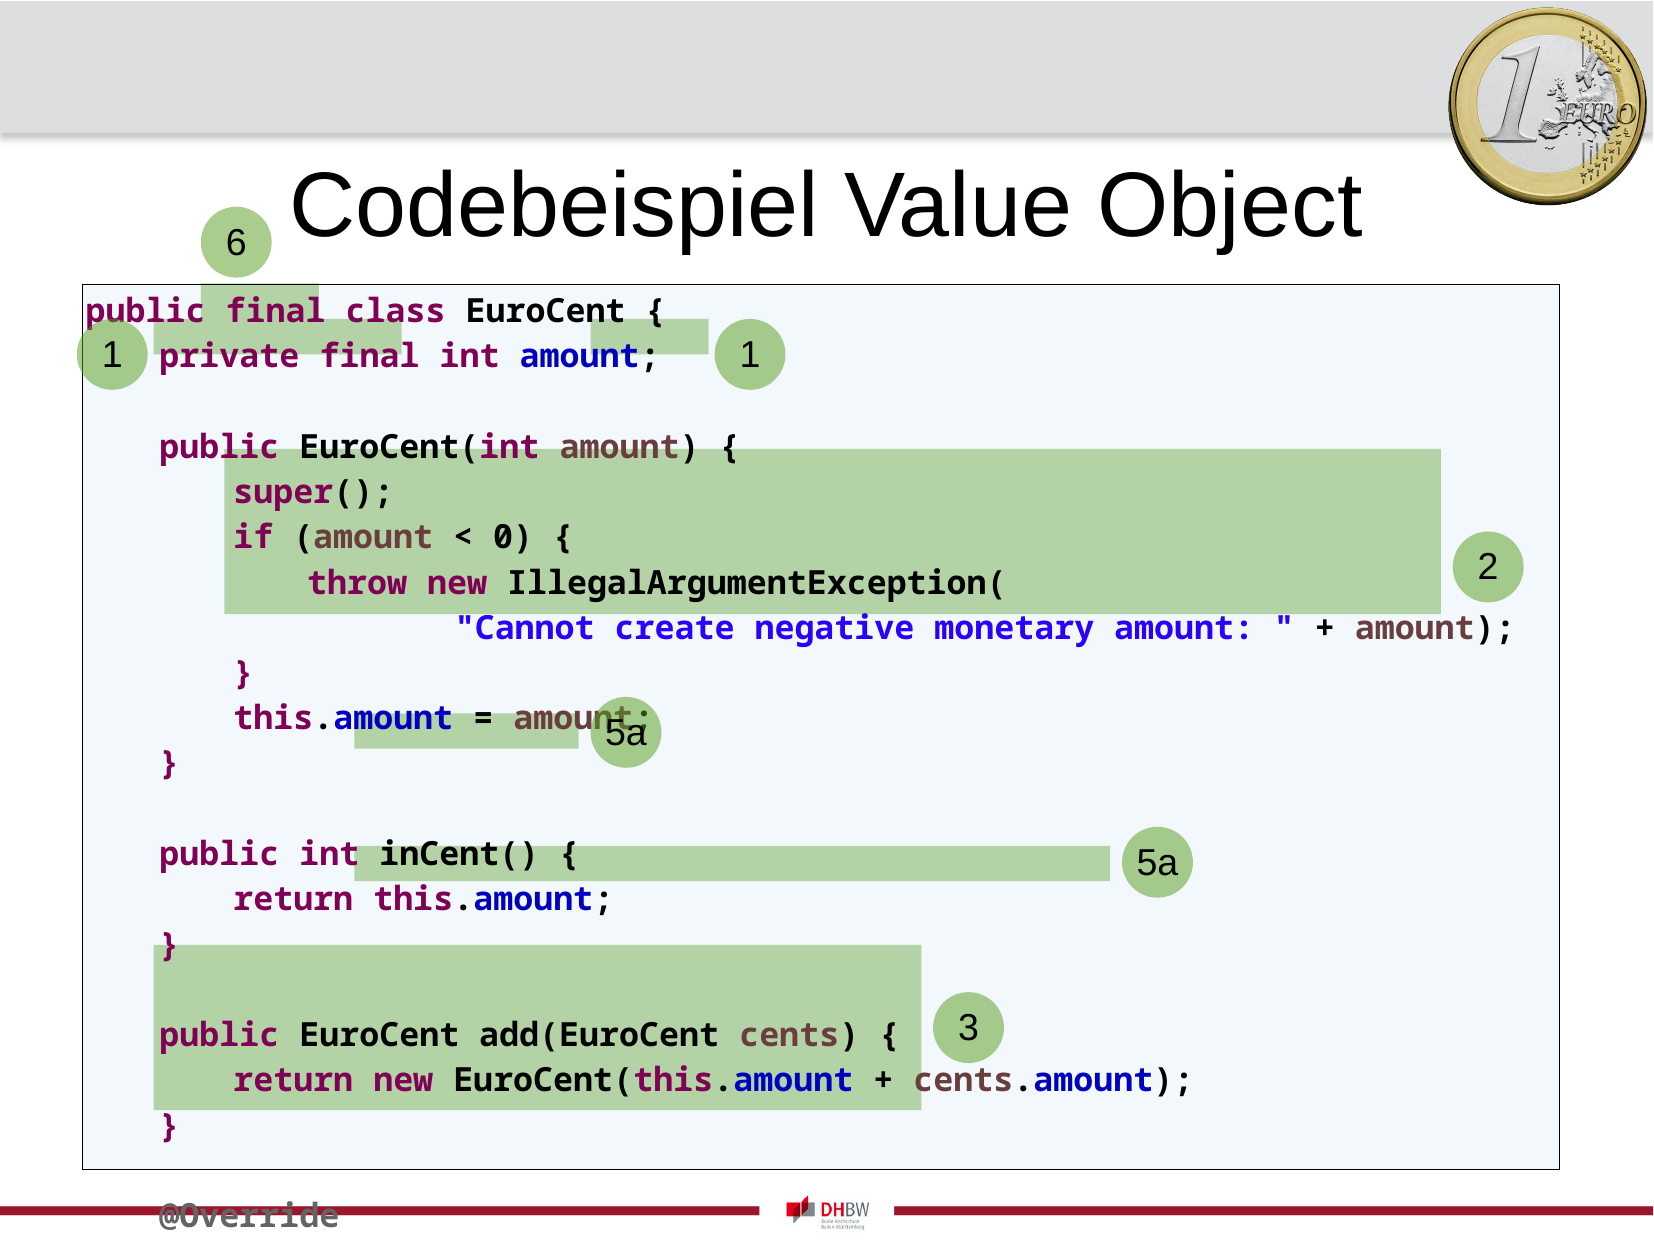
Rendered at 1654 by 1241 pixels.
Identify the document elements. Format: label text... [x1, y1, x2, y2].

text_box public final class EuroCent { private final int amount; public EuroCent(int amount) { super(); if (amount < 0) { throw new IllegalArgumentException( "Cannot create negative monetary amount: " + amount); } this.amount = amount; } public int inCent() { return this.amount; } public EuroCent add(EuroCent cents) { return new EuroCent(this.amount + cents.amount); } @Override public int hashCode() { […] } @Override public boolean equals(Object obj) { […] } } [82, 284, 1560, 1170]
text_box 5a [590, 696, 662, 768]
text_box 5a [1122, 826, 1193, 898]
title Codebeispiel Value Object [82, 147, 1571, 257]
text_box 1 [76, 318, 148, 390]
text_box 2 [1452, 531, 1524, 603]
text_box 1 [714, 318, 786, 390]
text_box 3 [933, 992, 1004, 1064]
picture [0, 0, 1654, 1237]
text_box 6 [200, 206, 272, 278]
